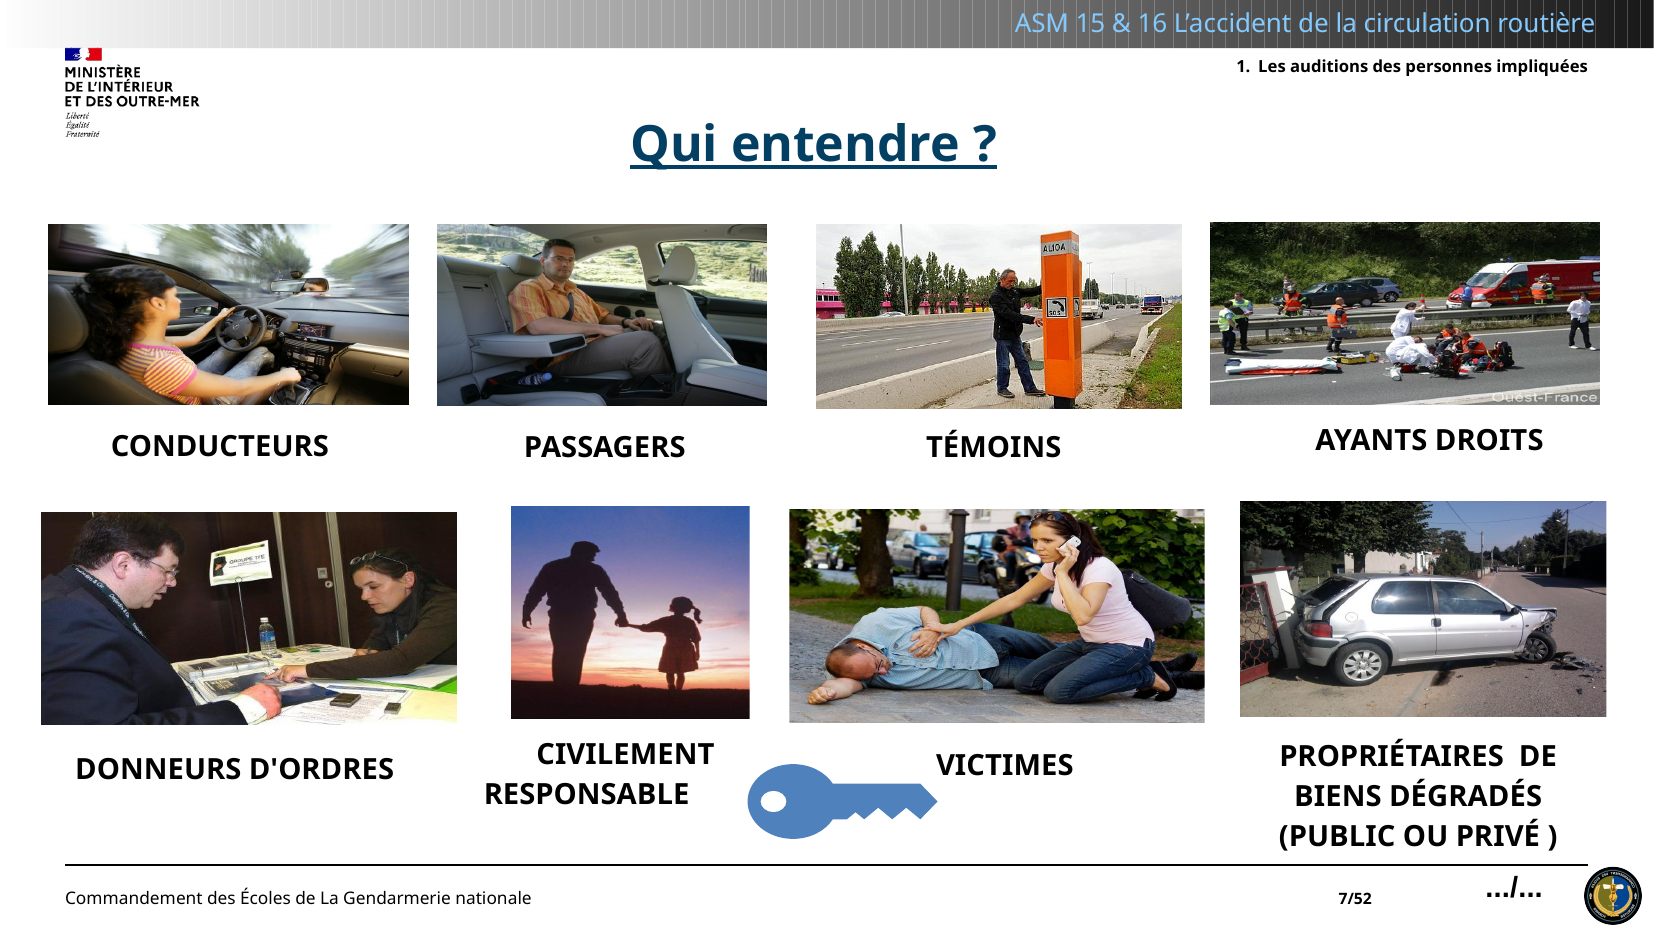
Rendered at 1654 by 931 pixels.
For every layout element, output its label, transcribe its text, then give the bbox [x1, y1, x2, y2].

picture [65, 49, 213, 138]
text_box TÉMOINS [857, 418, 1134, 470]
text_box CONDUCTEURS [36, 417, 414, 473]
text_box Qui entendre ? [576, 100, 1077, 191]
picture [1584, 862, 1642, 925]
text_box .../... [1470, 863, 1569, 912]
text_box VICTIMES [945, 736, 1095, 788]
picture [1210, 222, 1600, 405]
text_box AYANTS DROITS [1293, 411, 1654, 474]
picture [816, 224, 1182, 409]
picture [48, 224, 409, 405]
picture [1240, 501, 1607, 717]
picture [41, 512, 457, 725]
list LES AUDITIONS DES PERSONNES IMPLIQUÉES [598, 56, 1589, 122]
text_box PROPRIÉTAIRES DE BIENS DÉGRADÉS (PUBLIC OU PRIVÉ ) [1264, 728, 1607, 875]
picture [437, 224, 767, 406]
text_box PASSAGERS [509, 418, 857, 473]
picture [511, 506, 1205, 886]
text_box DONNEURS D'ORDRES [60, 741, 401, 792]
text_box CIVILEMENT RESPONSABLE [401, 726, 737, 812]
